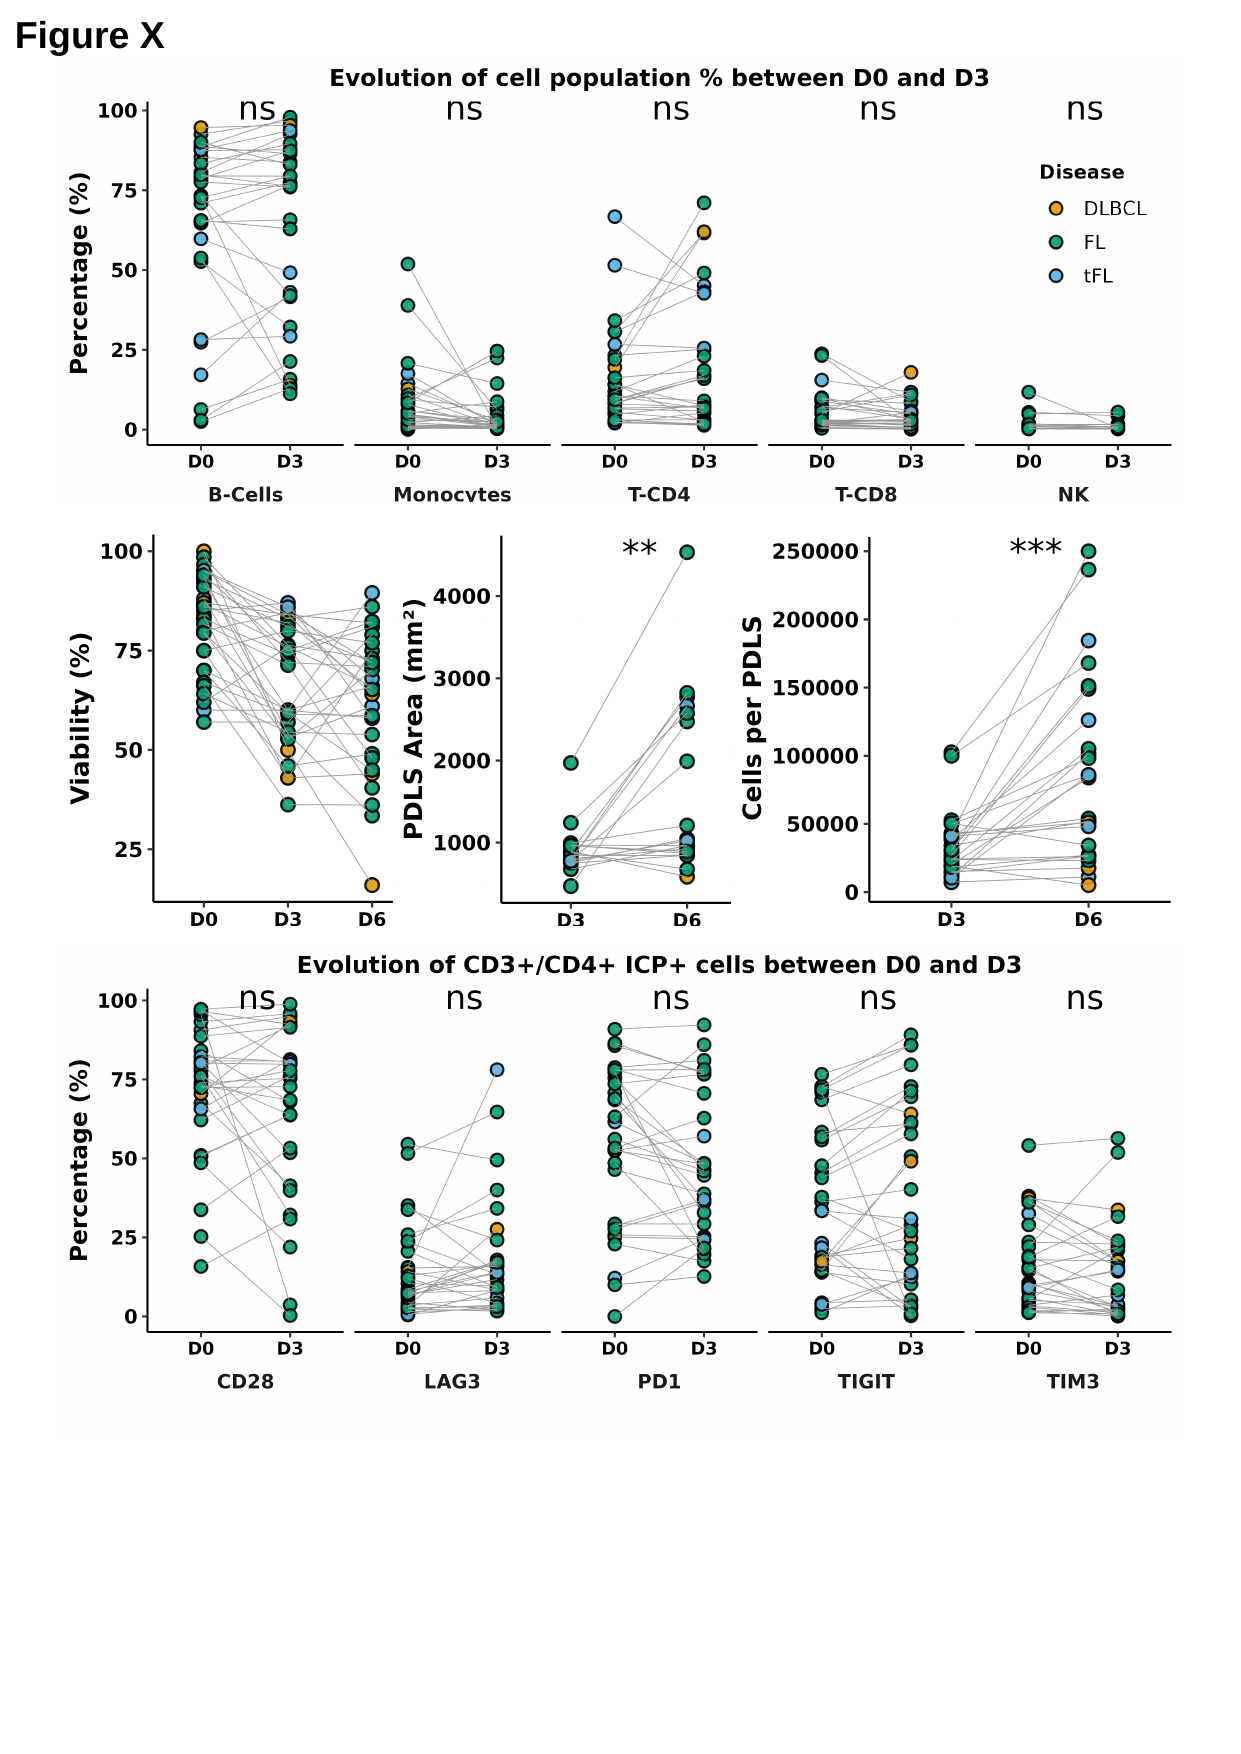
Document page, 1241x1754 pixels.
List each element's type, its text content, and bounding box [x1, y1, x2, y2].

text_box Figure X [0, 6, 650, 64]
picture [59, 59, 1182, 502]
picture [59, 945, 1182, 1437]
picture [59, 531, 1182, 926]
